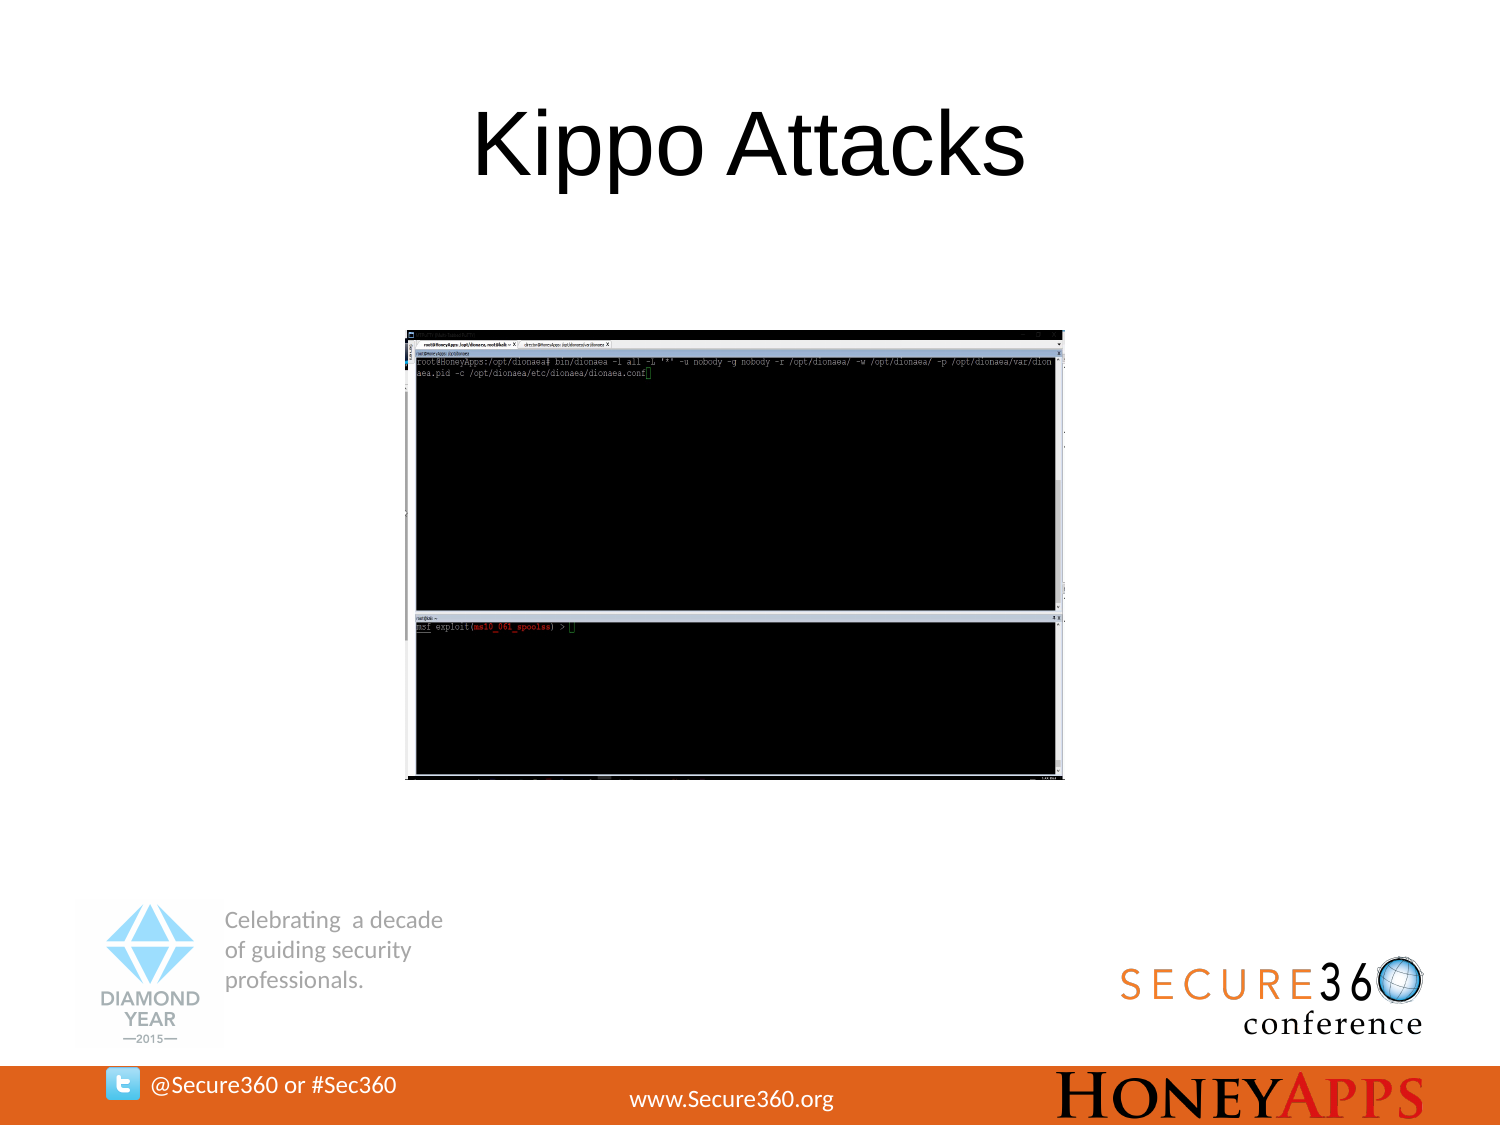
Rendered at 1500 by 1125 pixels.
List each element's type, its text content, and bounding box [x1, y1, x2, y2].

text_box [405, 329, 1066, 781]
picture [75, 899, 224, 1048]
picture [1004, 956, 1486, 1125]
picture [106, 1067, 140, 1100]
title Kippo Attacks [112, 90, 1388, 198]
